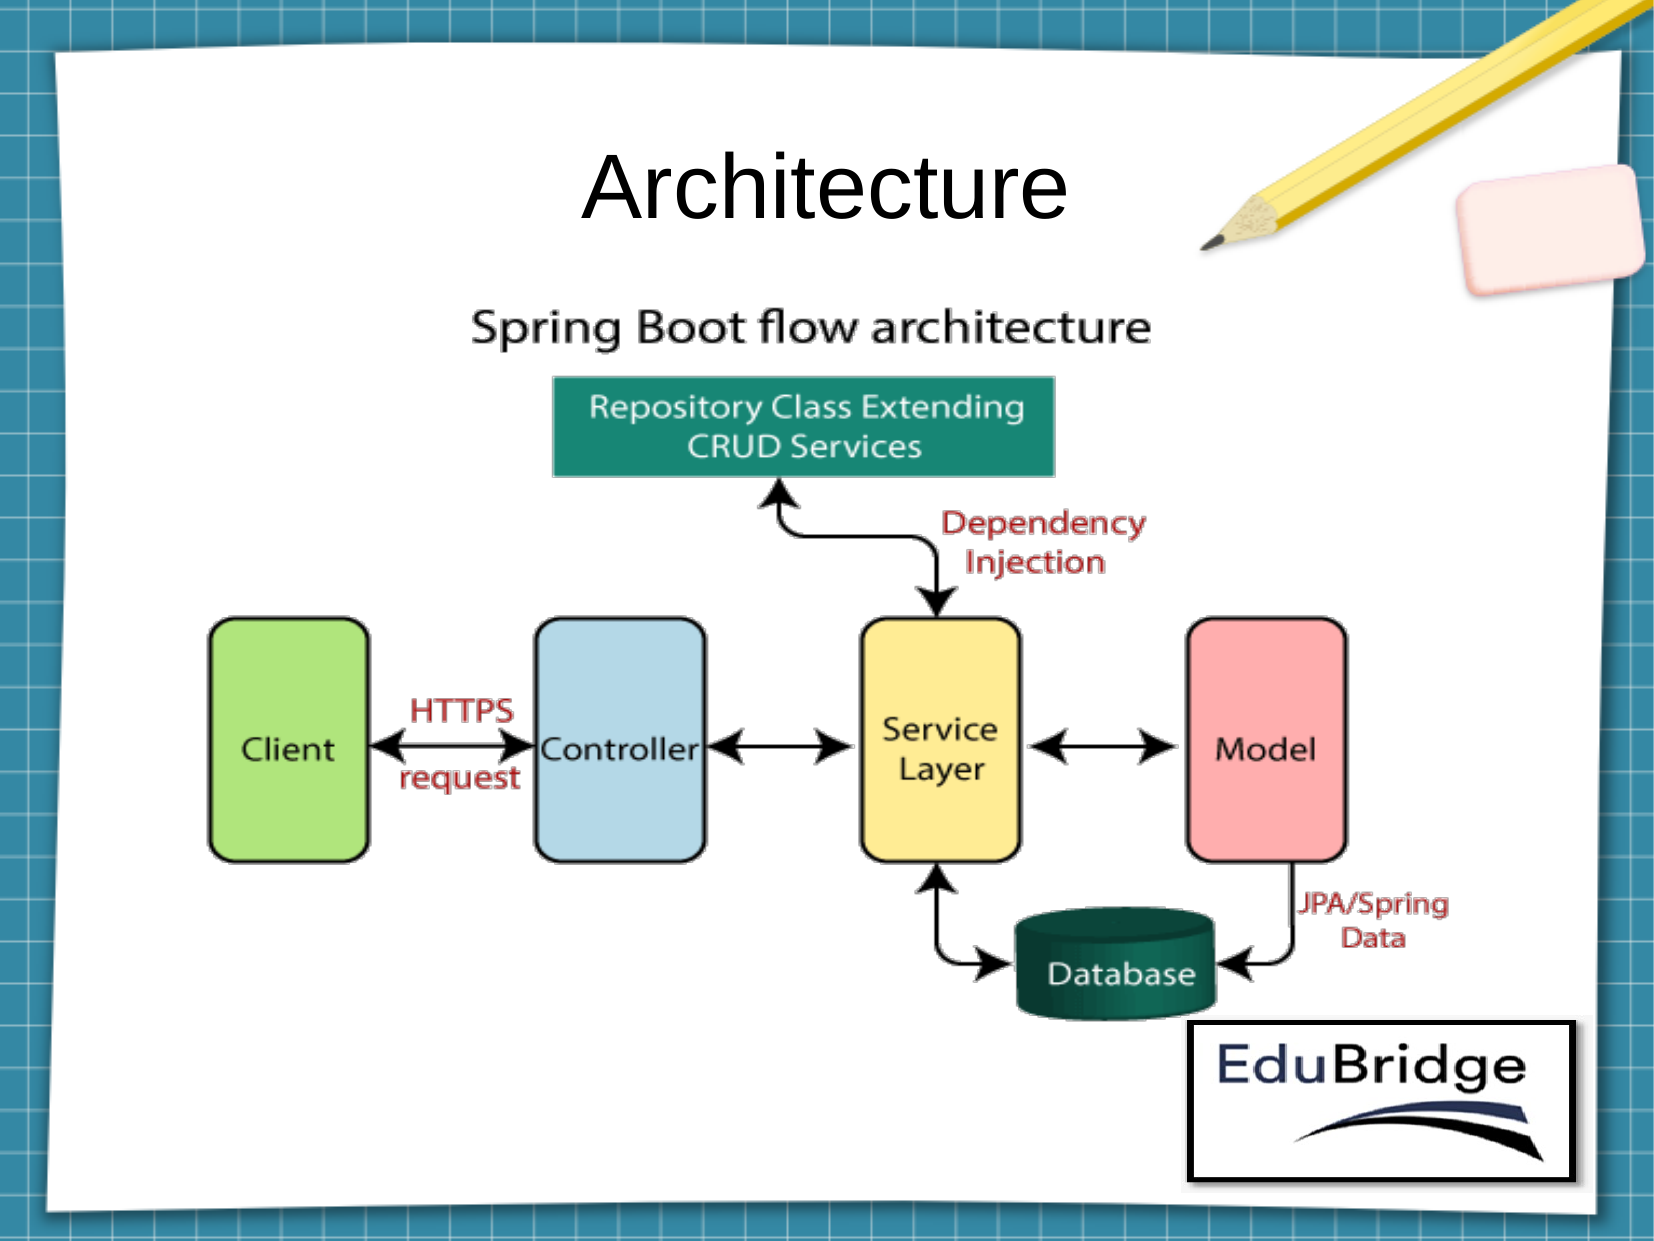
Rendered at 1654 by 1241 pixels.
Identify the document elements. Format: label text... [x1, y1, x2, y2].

title Architecture [82, 83, 1571, 291]
picture [0, 0, 1654, 1241]
